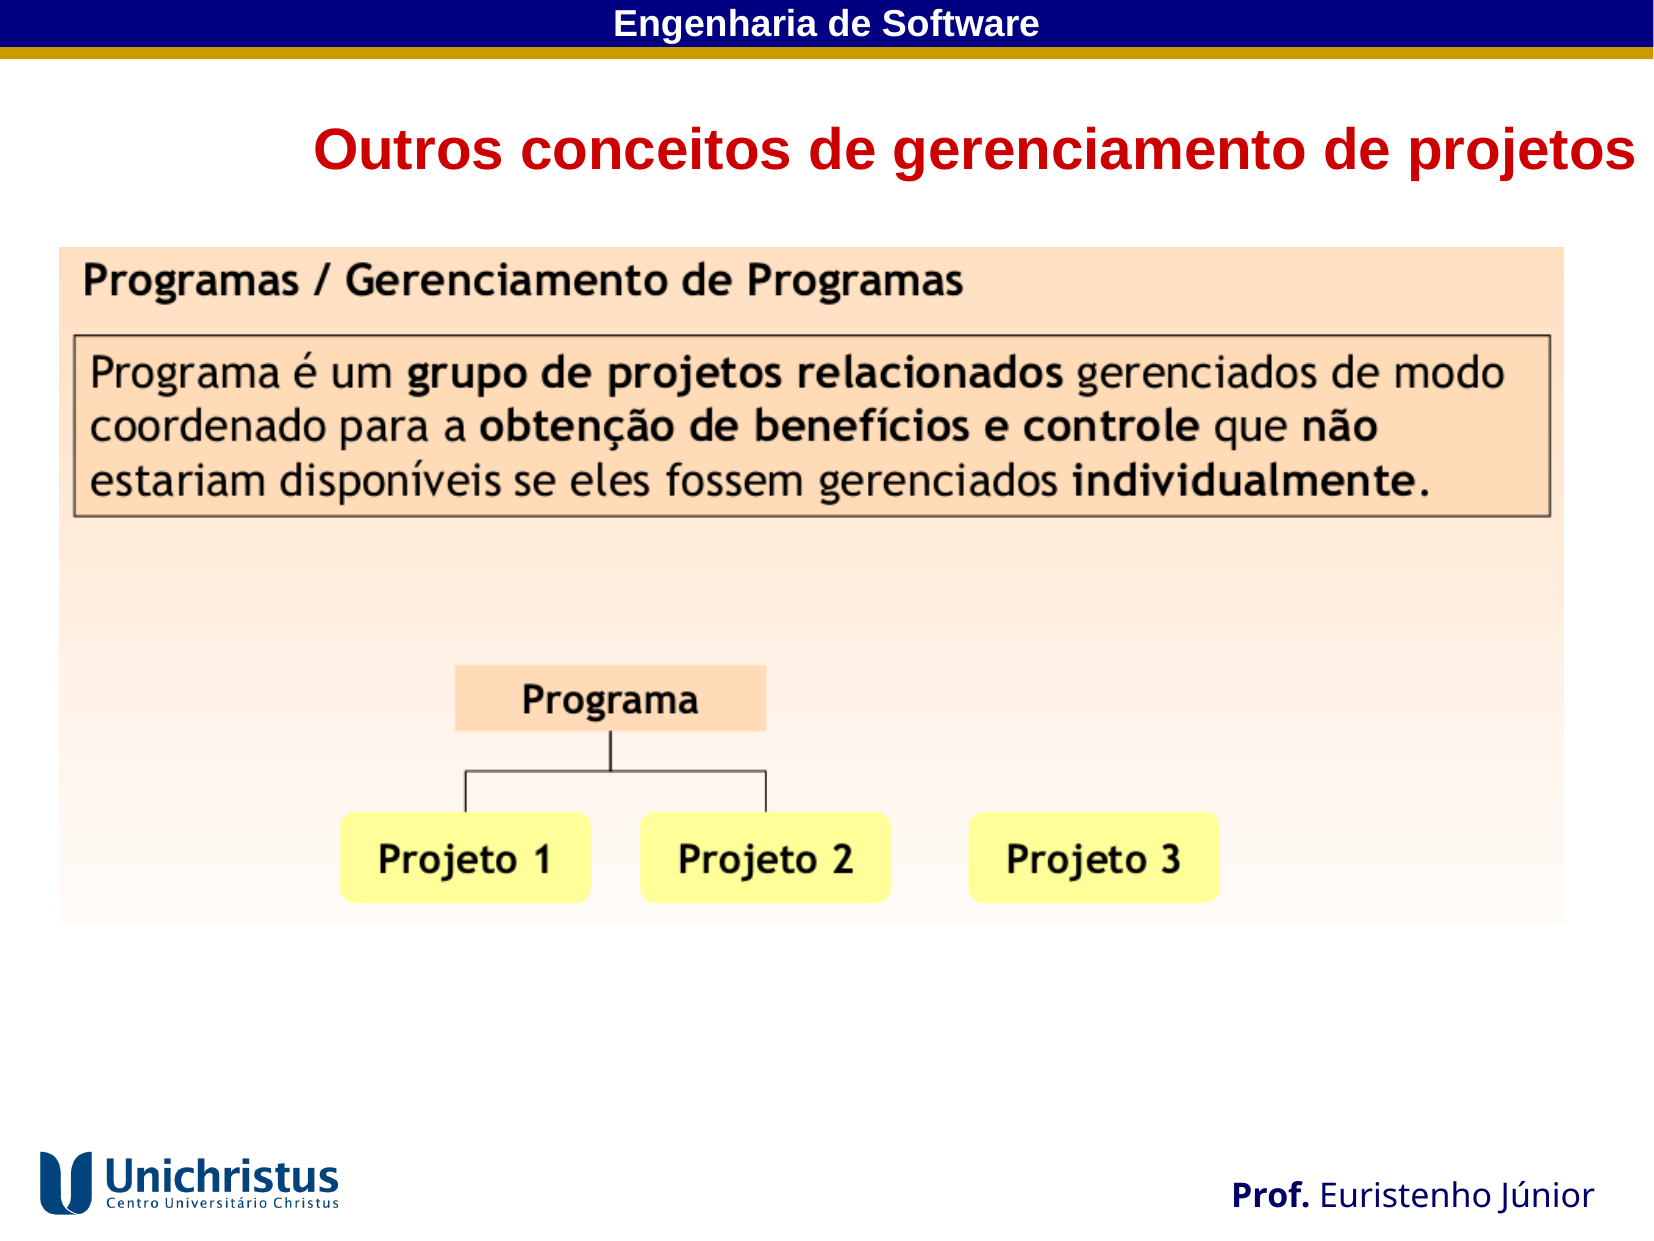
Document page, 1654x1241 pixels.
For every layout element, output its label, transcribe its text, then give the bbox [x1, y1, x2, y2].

text_box [0, 47, 1654, 60]
text_box Engenharia de Software [0, 0, 1654, 47]
text_box Prof. Euristenho Júnior [1216, 1163, 1654, 1224]
text_box Outros conceitos de gerenciamento de projetos [298, 109, 1654, 189]
picture [35, 1148, 343, 1217]
picture [59, 247, 1564, 925]
